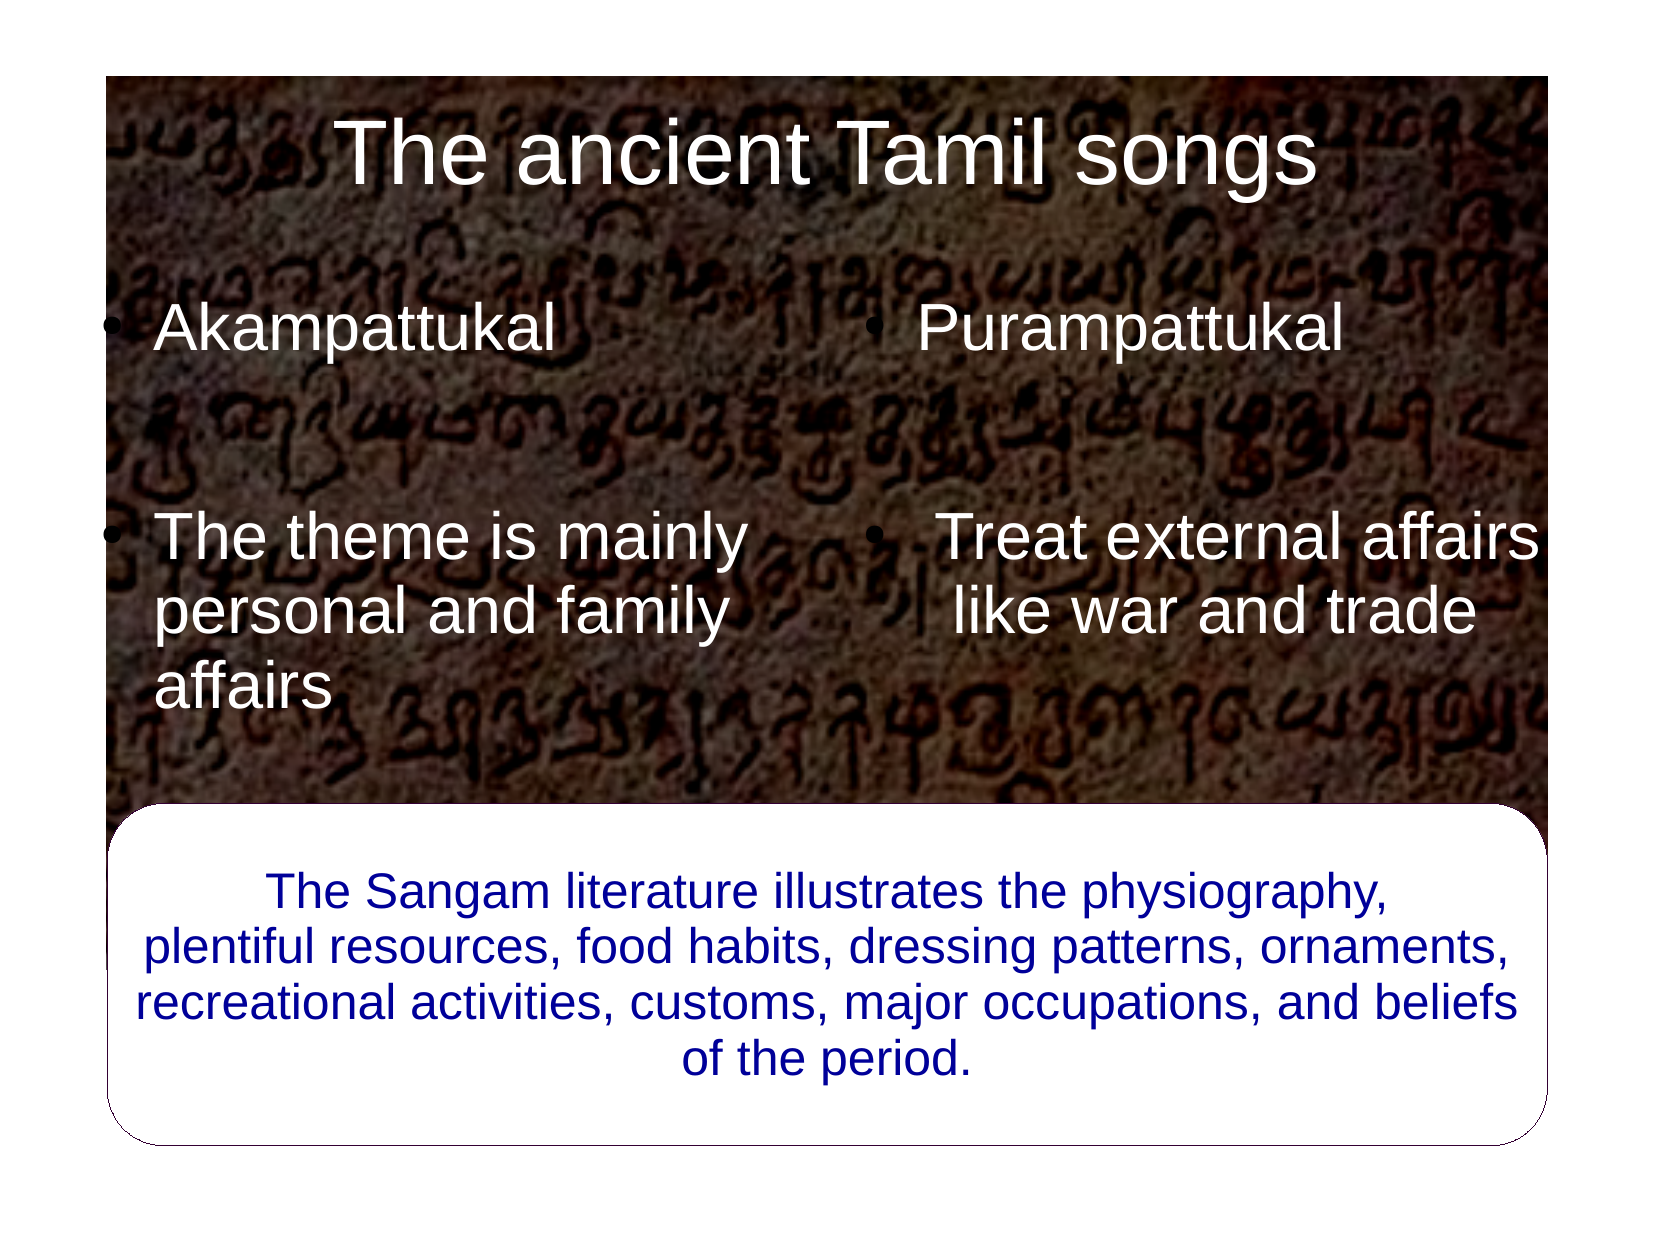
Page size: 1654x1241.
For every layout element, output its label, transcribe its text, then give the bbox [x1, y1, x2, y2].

list Purampattukal Treat external affairs like war and trade [845, 290, 1572, 1010]
list Akampattukal The theme is mainly personal and family affairs [82, 290, 809, 1010]
picture [106, 257, 1548, 803]
text_box The Sangam literature illustrates the physiography, plentiful resources, food habits, dressing patterns, ornaments, recreational activities, customs, major occupations, and beliefs of the period. [107, 803, 1548, 1146]
title The ancient Tamil songs [82, 49, 1571, 257]
